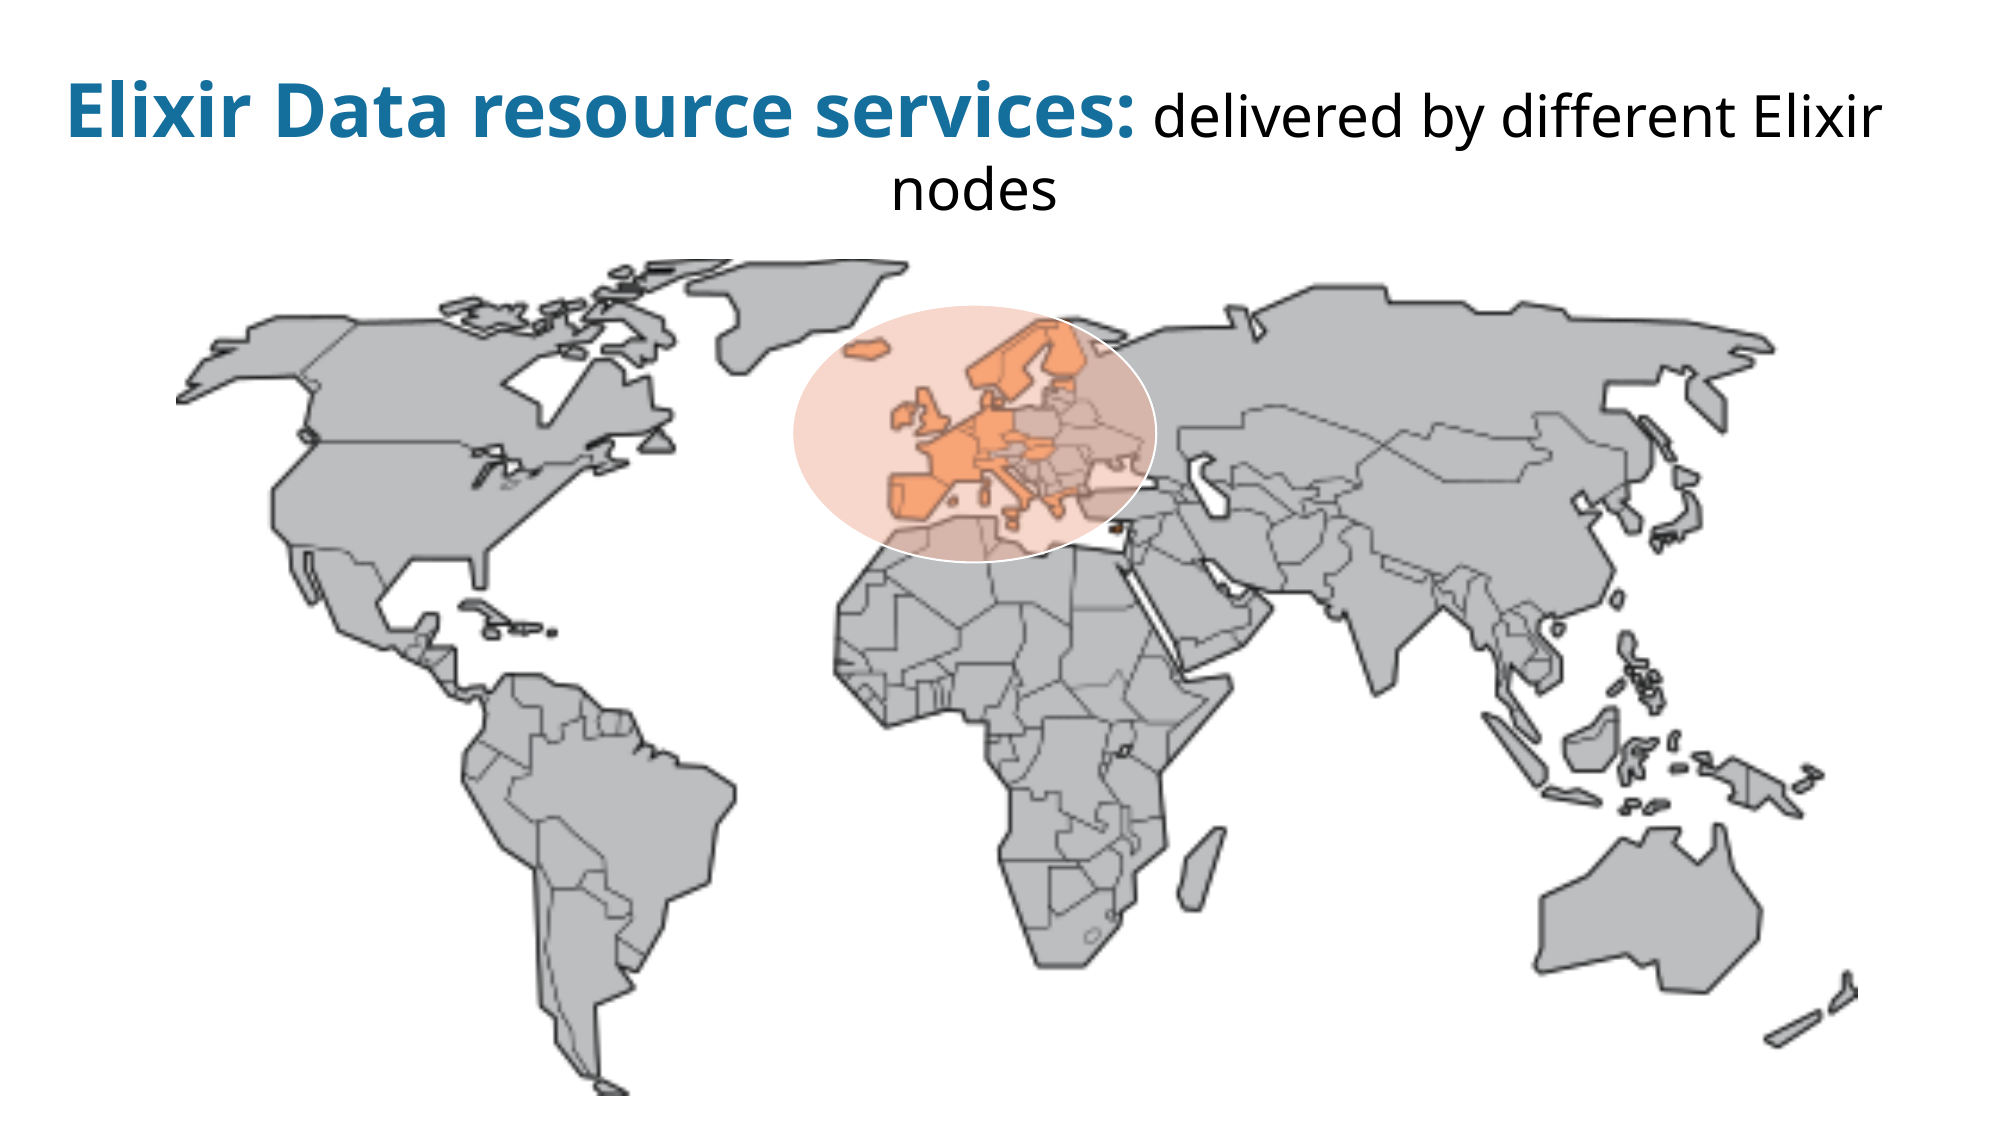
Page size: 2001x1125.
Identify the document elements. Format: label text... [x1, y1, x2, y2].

picture [176, 276, 1858, 1096]
text_box Elixir Data resource services: delivered by different Elixir nodes [26, 54, 1922, 276]
text_box [792, 304, 1157, 563]
